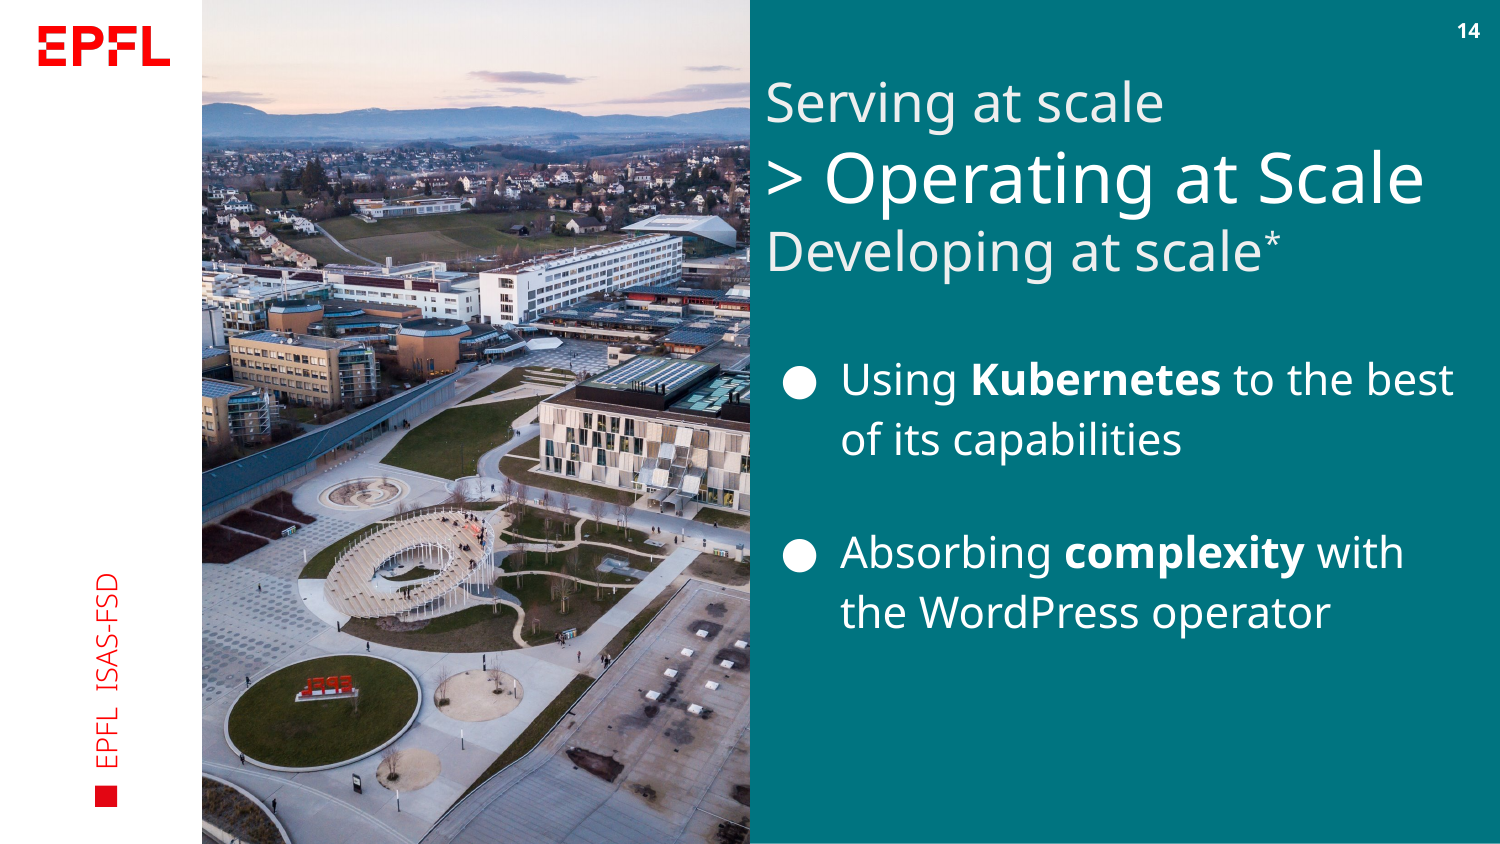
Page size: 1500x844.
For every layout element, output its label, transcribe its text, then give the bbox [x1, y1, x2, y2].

title Serving at scale > Operating at Scale Developing at scale* [750, 52, 1449, 301]
slide_number <number> [1415, 0, 1496, 65]
picture [38, 26, 170, 66]
picture [202, 0, 750, 844]
list Using Kubernetes to the best of its capabilities Absorbing complexity with the WordPress operator [750, 328, 1484, 844]
